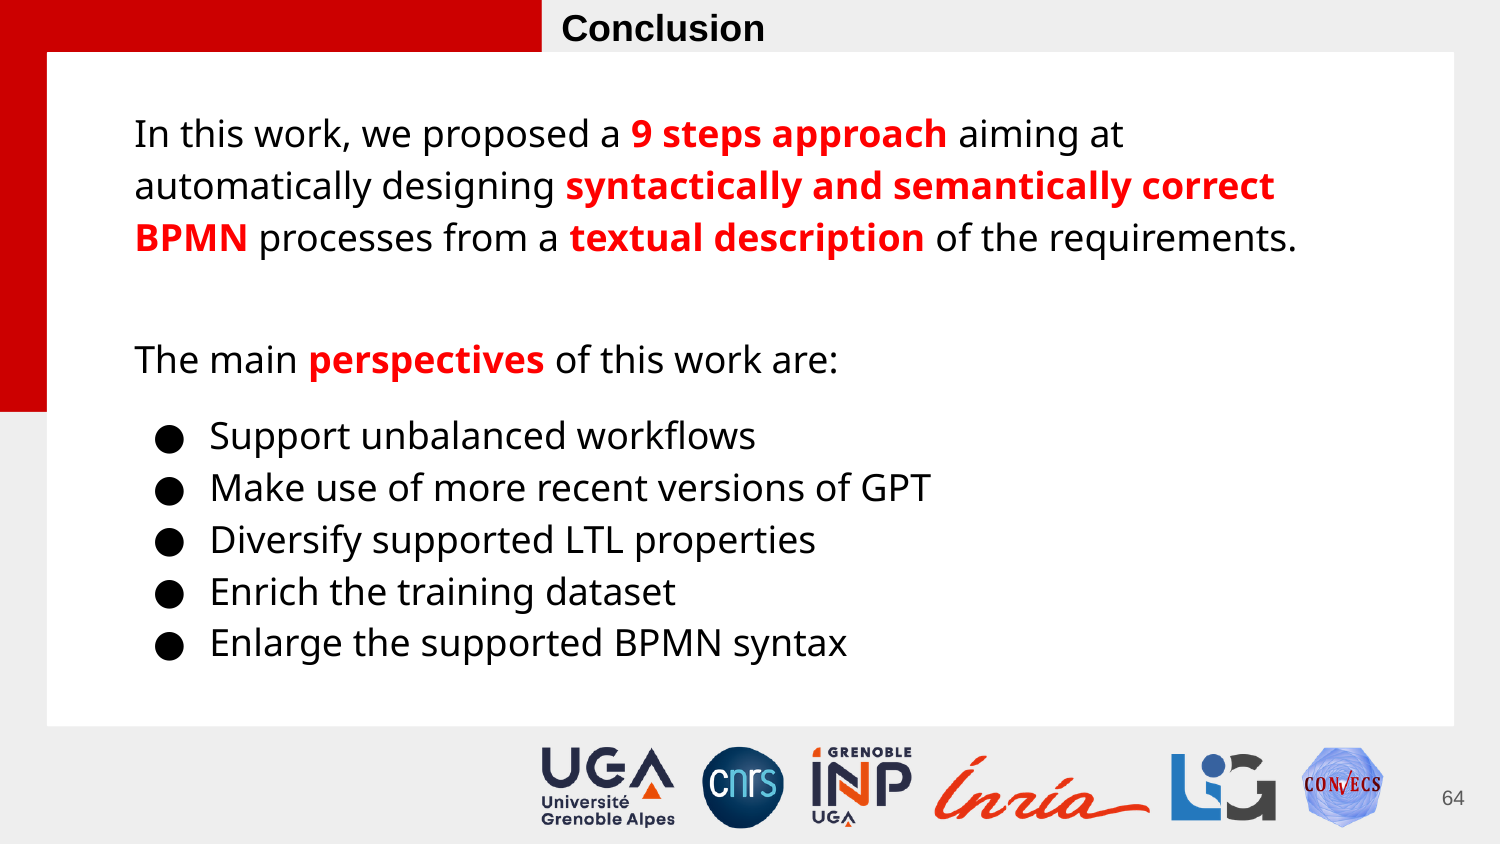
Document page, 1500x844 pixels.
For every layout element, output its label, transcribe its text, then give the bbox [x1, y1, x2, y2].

text_box Conclusion [546, 0, 1441, 55]
picture [0, 0, 1500, 844]
text_box In this work, we proposed a 9 steps approach aiming at automatically designing syntactically and semantically correct BPMN processes from a textual description of the requirements. The main perspectives of this work are: Support unbalanced workflows Make use of more recent versions of GPT Diversify supported LTL properties Enrich the training dataset Enlarge the supported BPMN syntax [119, 88, 1381, 744]
slide_number <numéro> [1389, 764, 1480, 830]
